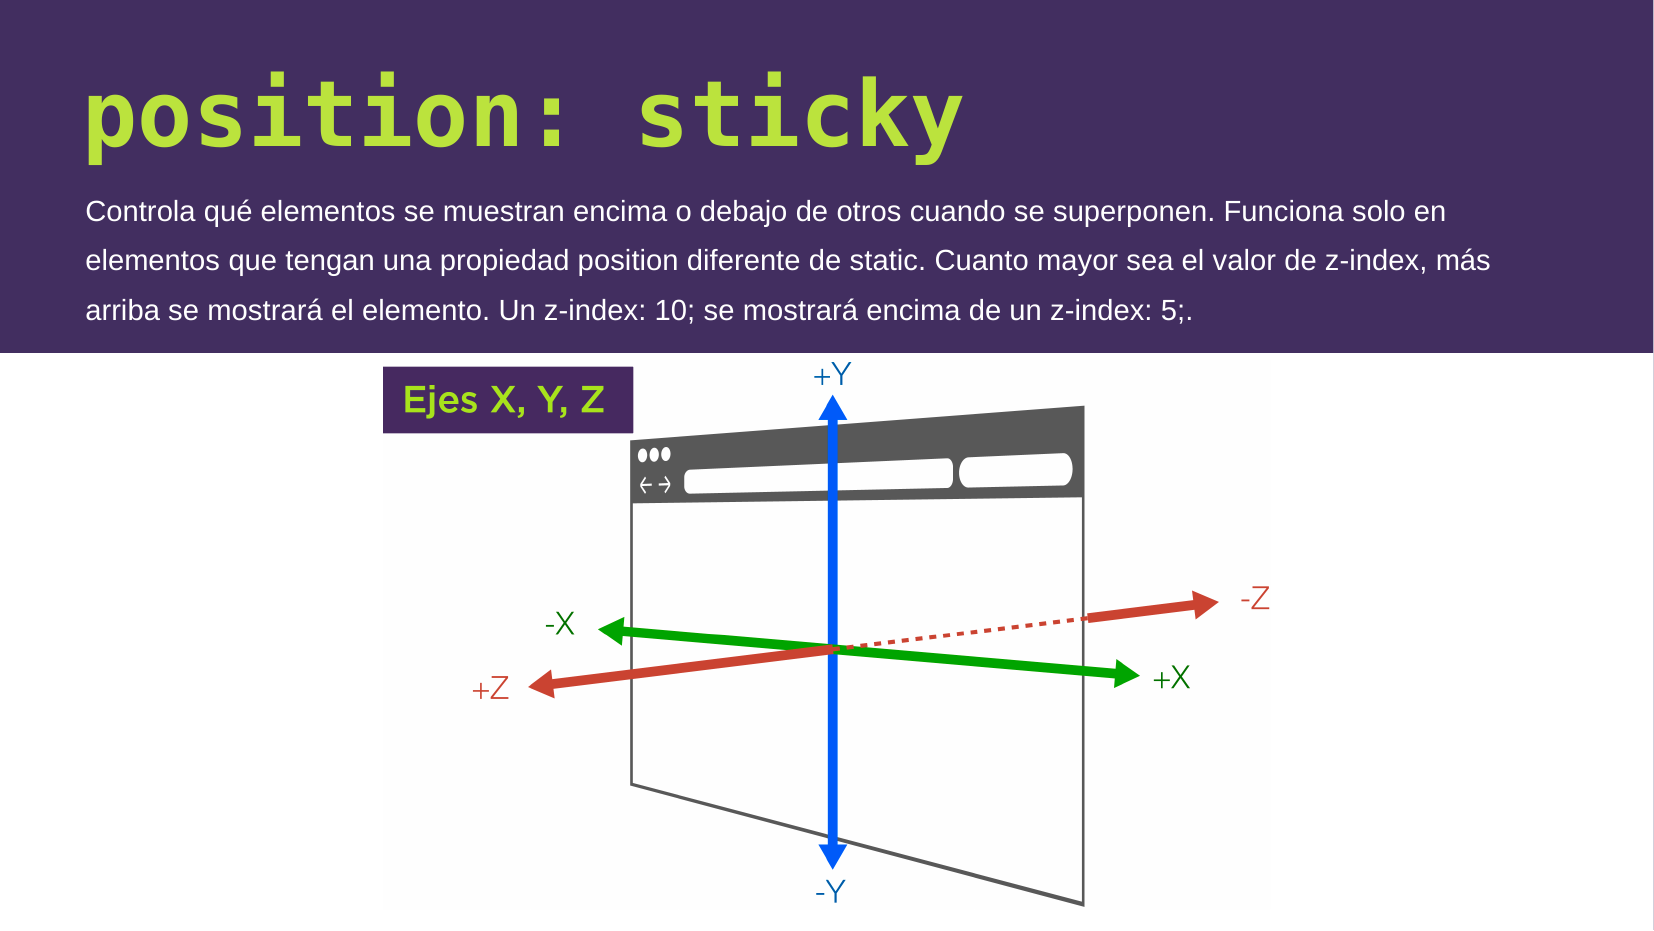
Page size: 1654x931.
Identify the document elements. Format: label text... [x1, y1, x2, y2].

title position: sticky [82, 37, 1571, 193]
text_box Controla qué elementos se muestran encima o debajo de otros cuando se superponen. Funciona solo en elementos que tengan una propiedad position diferente de static. Cuanto mayor sea el valor de z-index, más arriba se mostrará el elemento. Un z-index: 10; se mostrará encima de un z-index: 5;. [85, 178, 1515, 351]
picture [383, 360, 1271, 910]
text_box [0, 353, 1654, 931]
